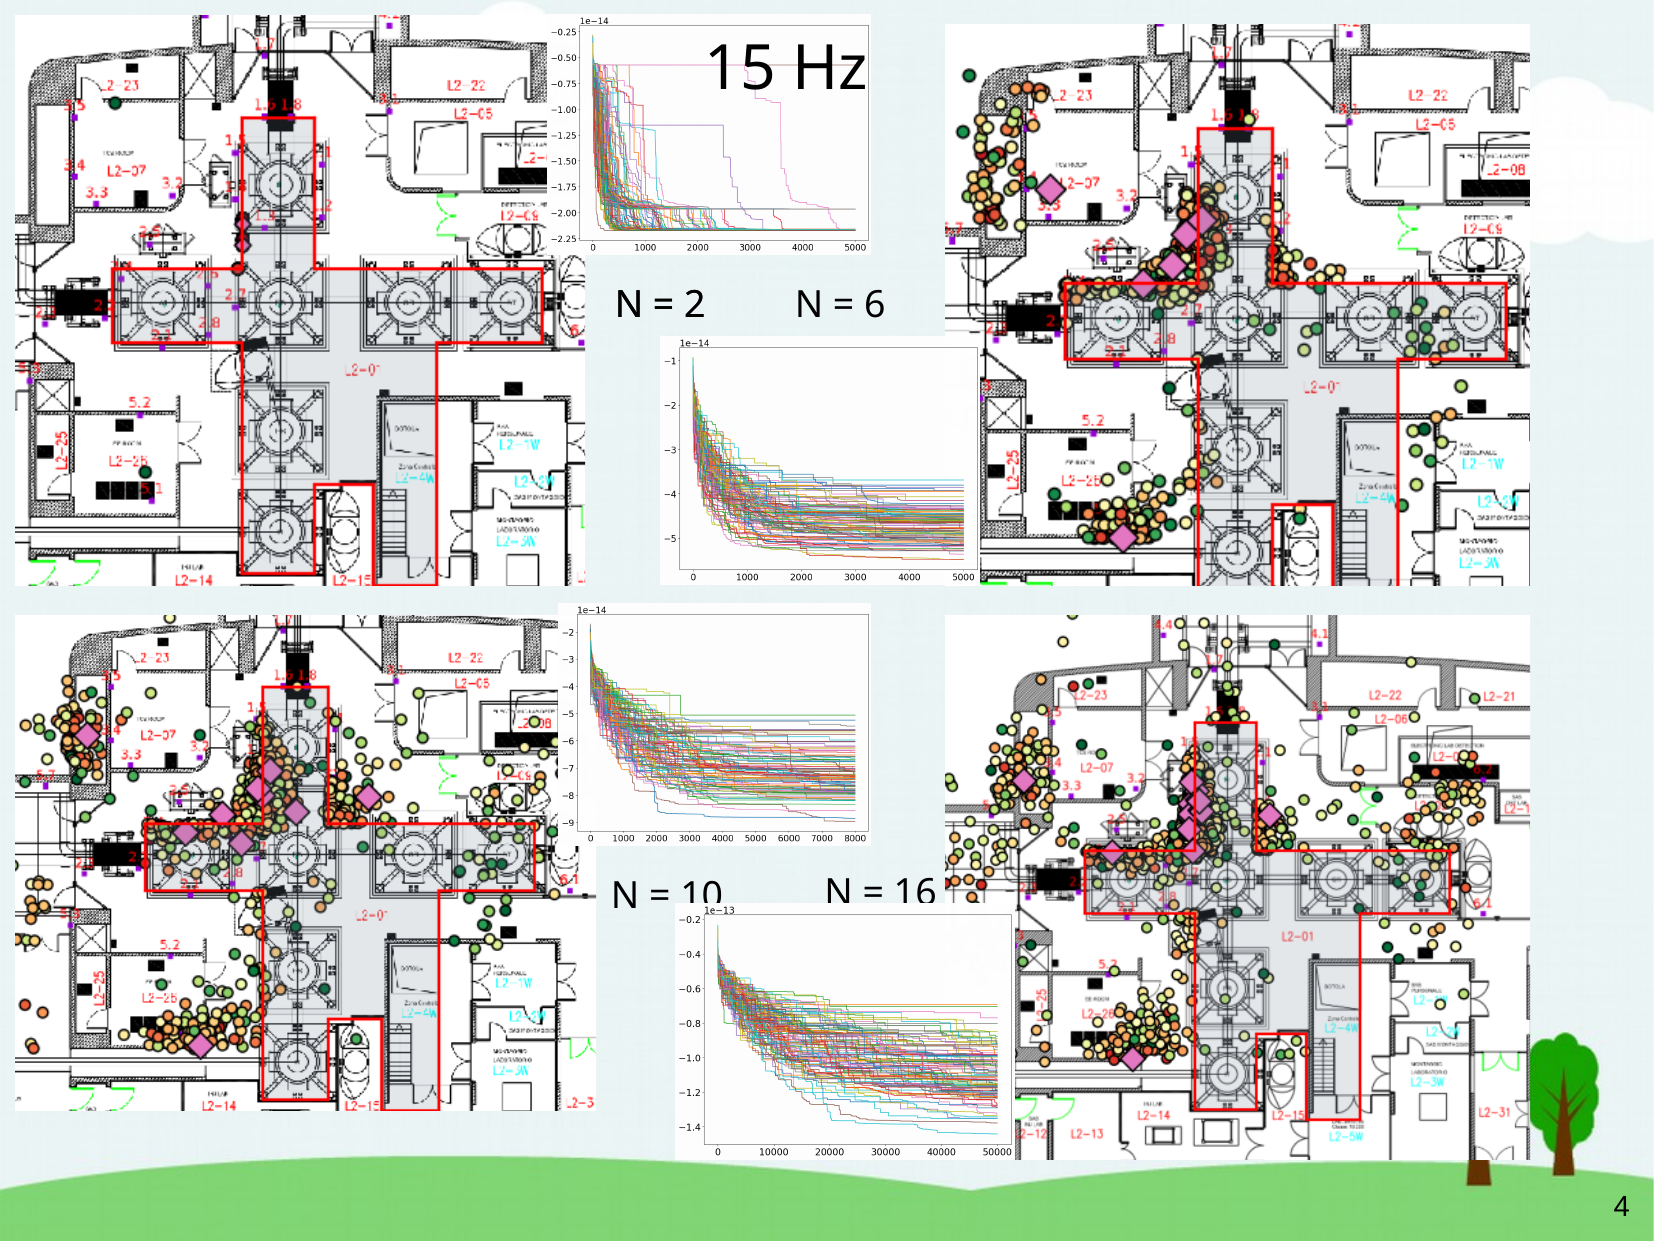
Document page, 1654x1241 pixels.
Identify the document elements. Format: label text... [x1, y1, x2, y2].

text_box N = 16 [809, 857, 960, 903]
text_box N = 10 [596, 861, 747, 961]
text_box N = 6 [780, 270, 931, 336]
text_box 15 Hz [690, 15, 916, 168]
text_box N = 2 [600, 270, 751, 369]
picture [0, 0, 1654, 1241]
